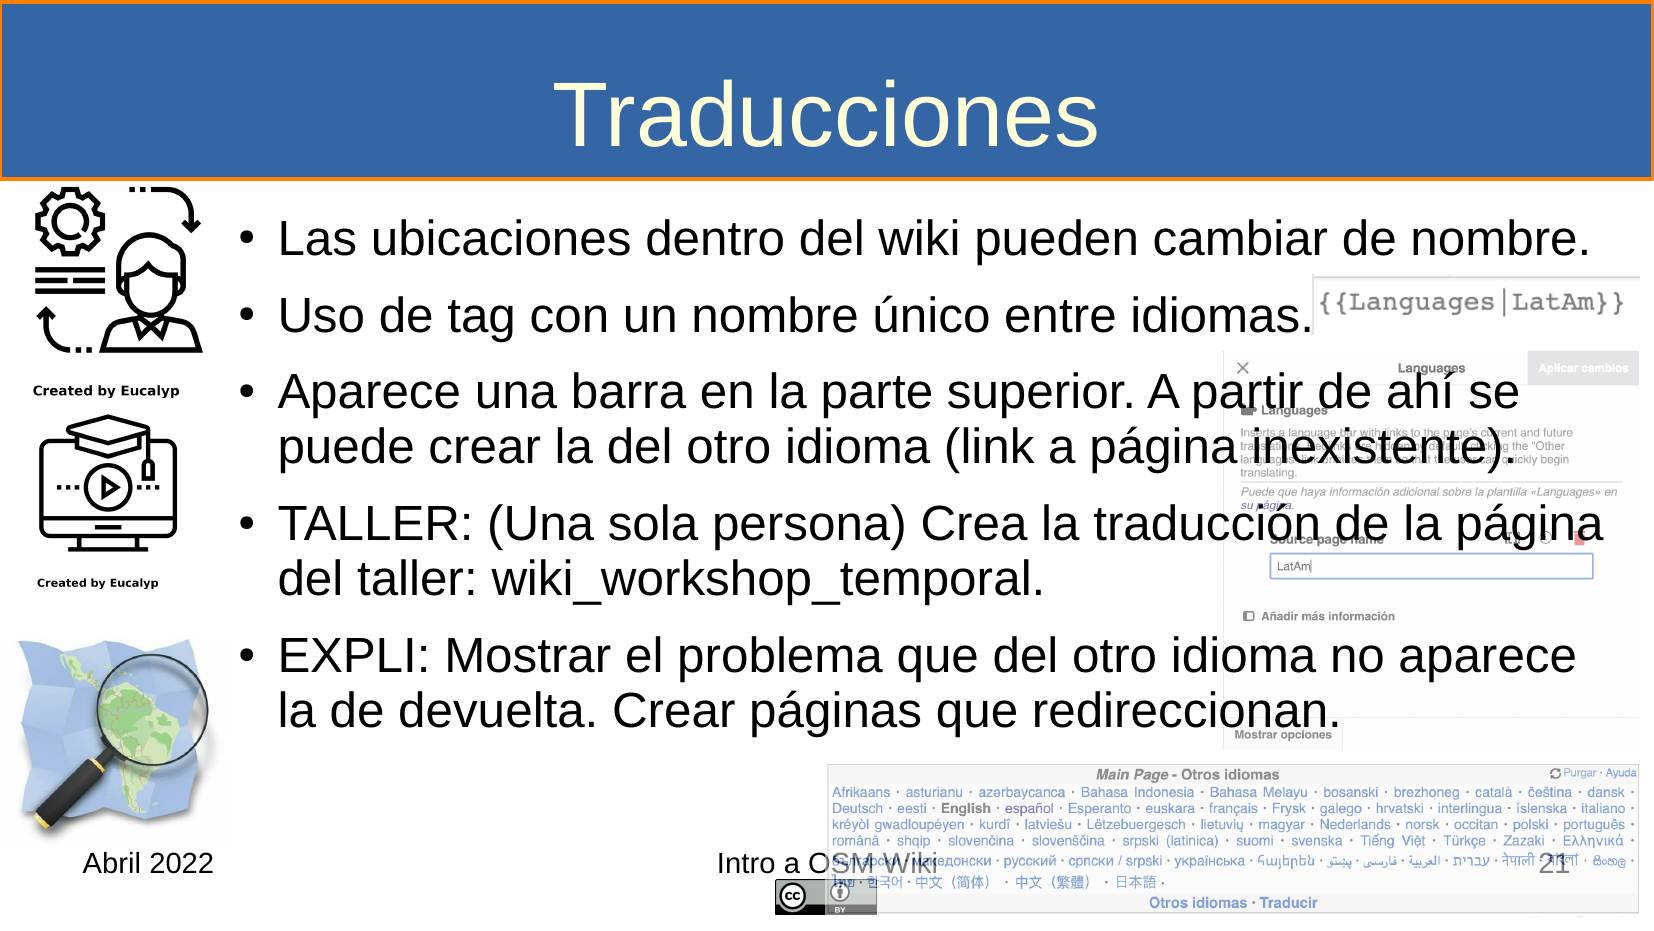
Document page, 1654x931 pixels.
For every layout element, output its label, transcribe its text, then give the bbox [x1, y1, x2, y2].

title Traducciones [82, 37, 1571, 193]
picture [19, 412, 197, 589]
picture [11, 184, 226, 399]
picture [775, 761, 1642, 917]
picture [1609, 351, 1639, 751]
list Las ubicaciones dentro del wiki pueden cambiar de nombre. Uso de tag con un nombre único entre idiomas. Aparece una barra en la parte superior. A partir de ahí se puede crear la del otro idioma (link a página inexistente). TALLER: (Una sola persona) Crea la traducción de la página del taller: wiki_workshop_temporal. EXPLI: Mostrar el problema que del otro idioma no aparece la de devuelta. Crear páginas que redireccionan. [225, 210, 1609, 751]
picture [0, 623, 226, 849]
picture [1312, 274, 1640, 335]
